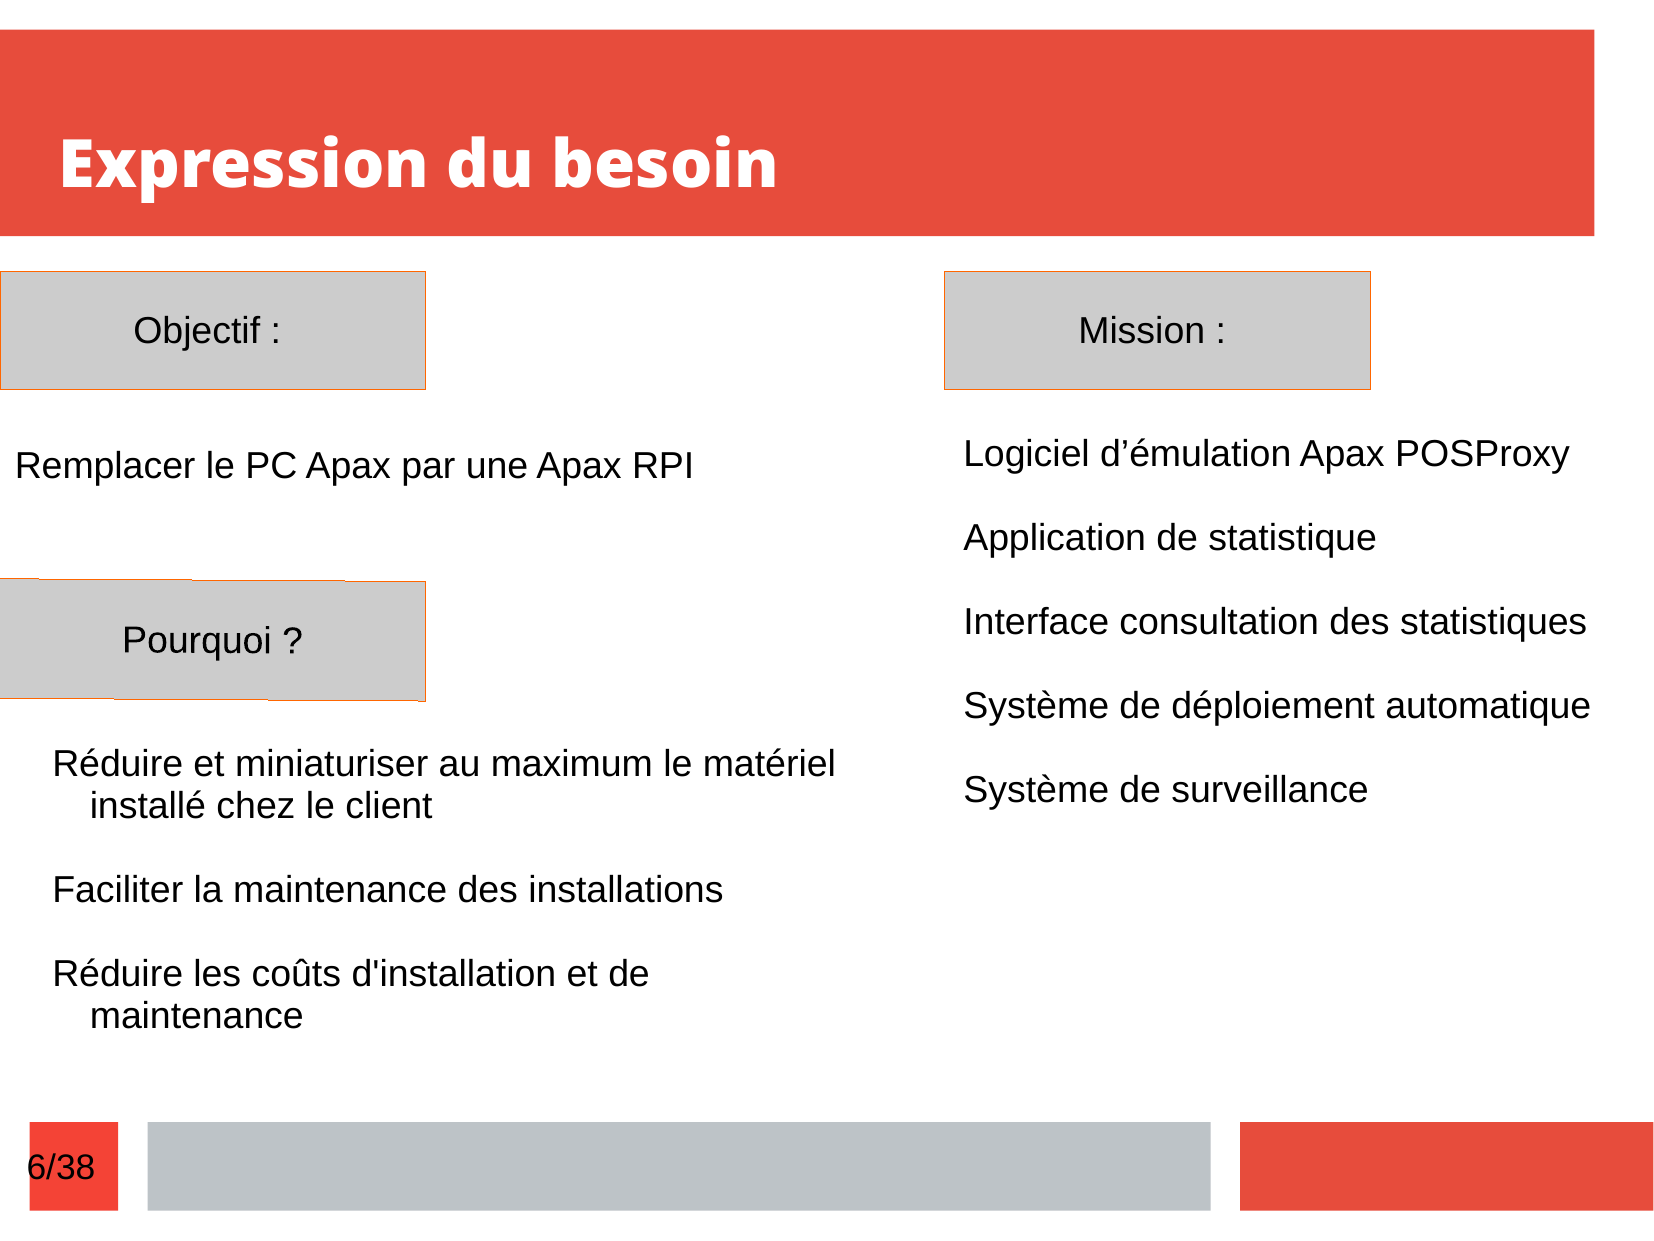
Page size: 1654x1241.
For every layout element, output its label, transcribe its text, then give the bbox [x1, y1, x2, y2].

title Expression du besoin [59, 59, 1595, 207]
text_box Remplacer le PC Apax par une Apax RPI [0, 437, 815, 536]
text_box Mission : [944, 271, 1371, 390]
text_box Pourquoi ? [0, 578, 426, 702]
text_box Réduire et miniaturiser au maximum le matériel installé chez le client Faciliter la maintenance des installations Réduire les coûts d'installation et de maintenance [0, 735, 886, 1045]
text_box Objectif : [0, 271, 426, 390]
text_box Logiciel d’émulation Apax POSProxy Application de statistique Interface consultation des statistiques Système de déploiement automatique Système de surveillance [948, 425, 1607, 902]
text_box <numéro>/38 [11, 1139, 659, 1241]
